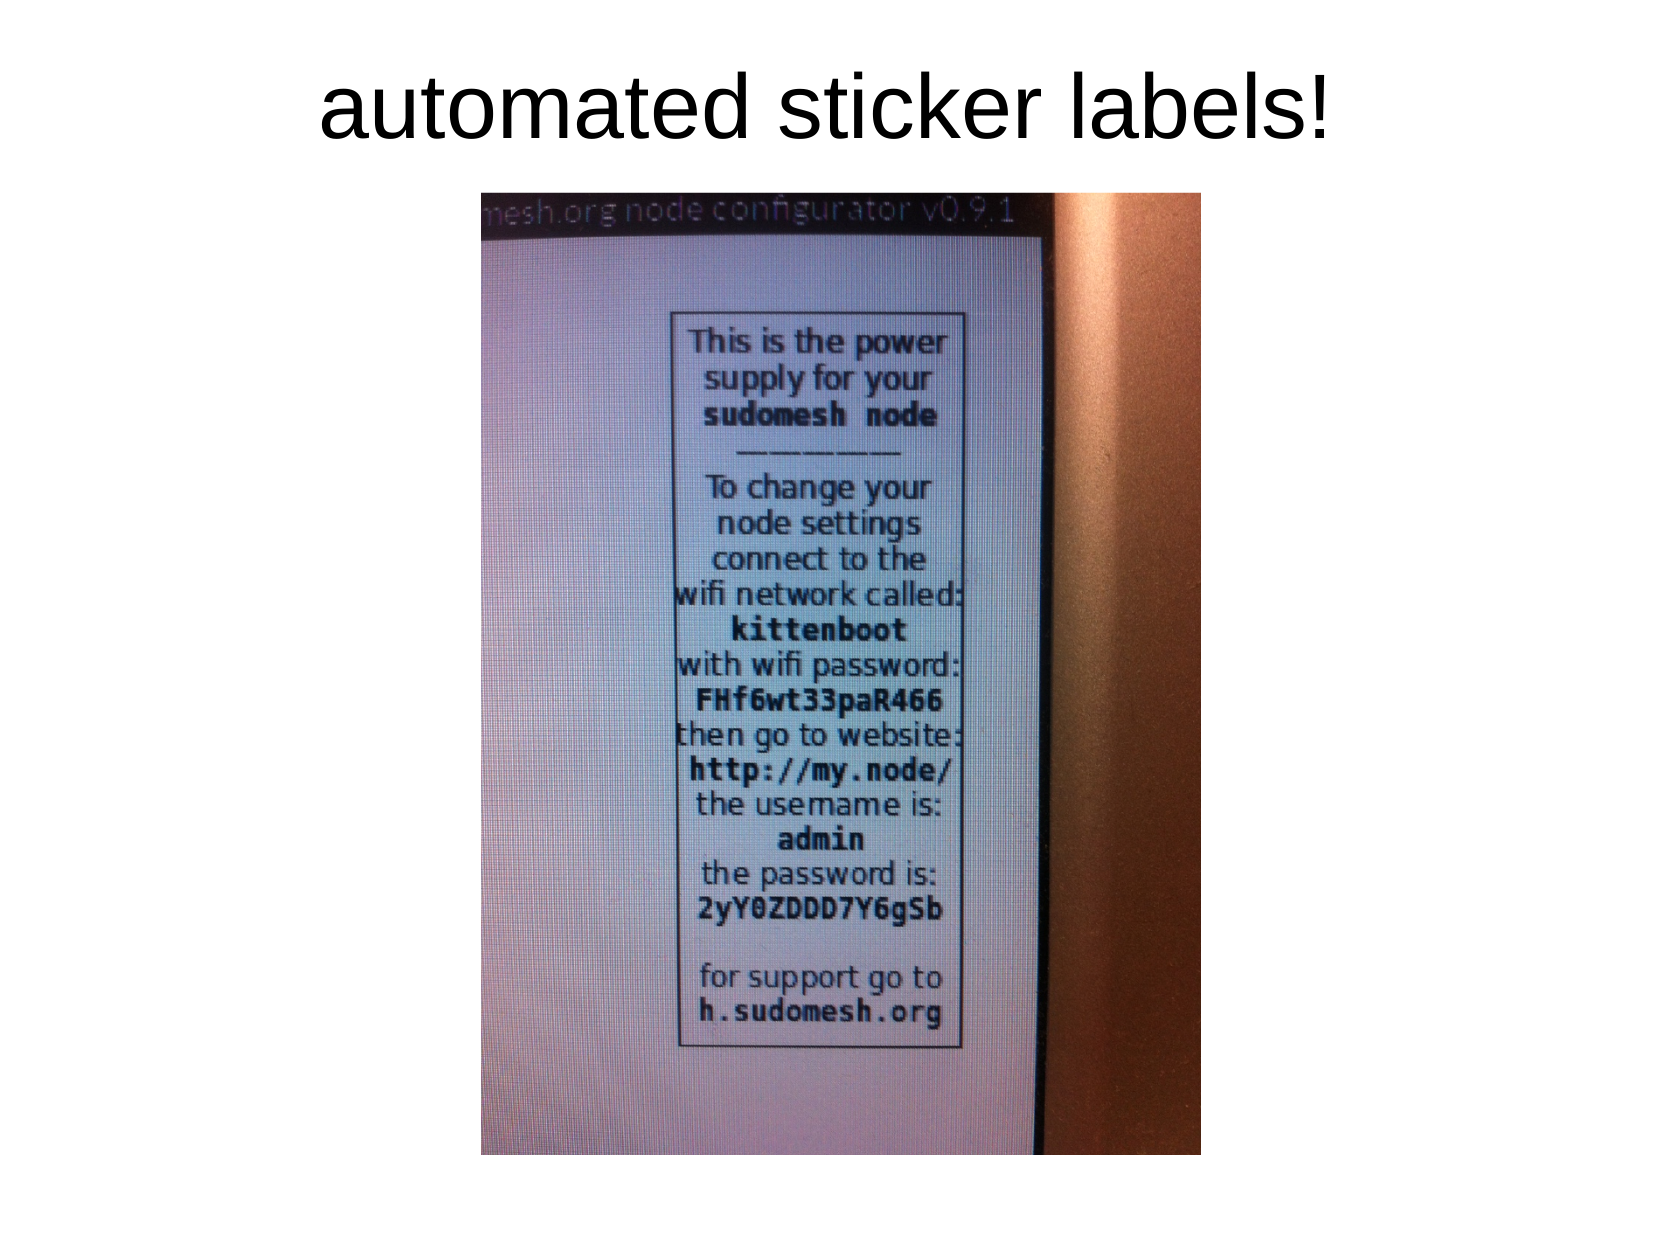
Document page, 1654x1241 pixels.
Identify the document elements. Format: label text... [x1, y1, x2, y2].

title automated sticker labels! [82, 2, 1571, 211]
picture [480, 192, 1201, 1156]
